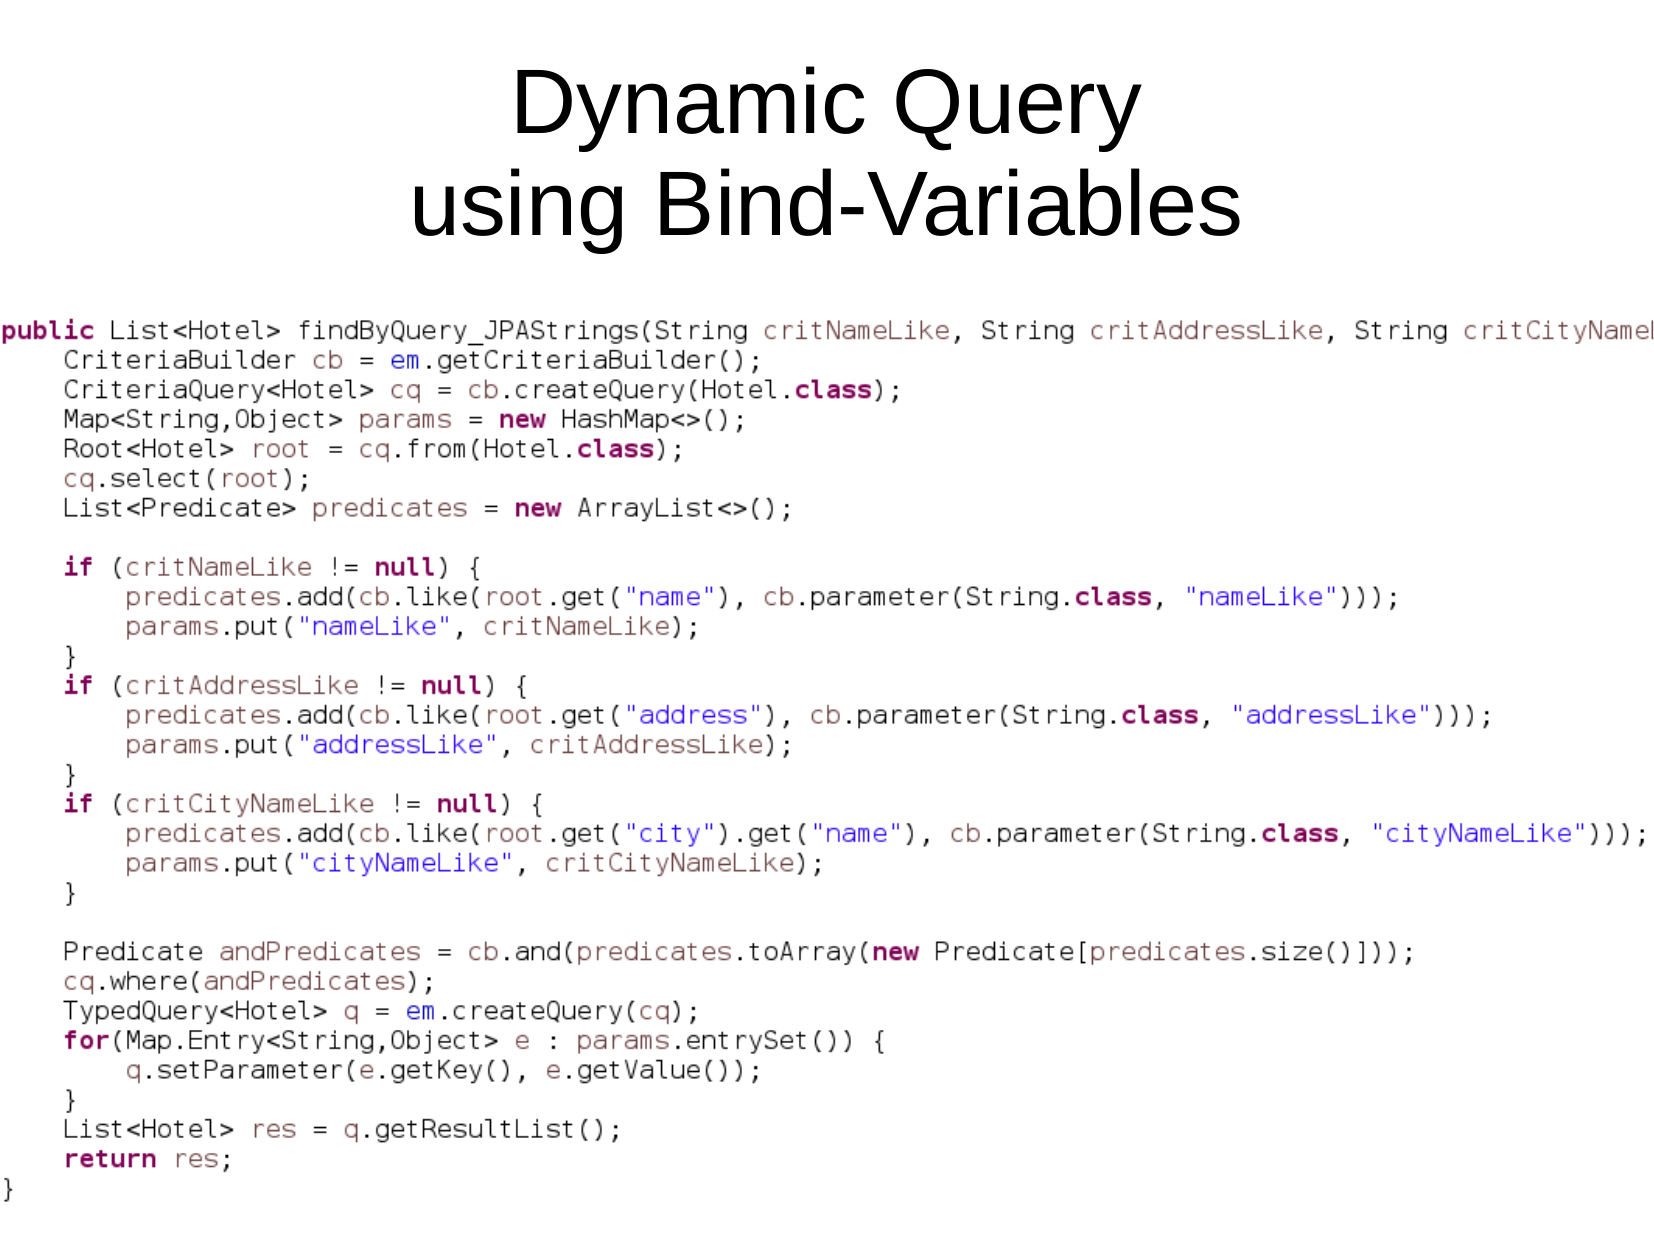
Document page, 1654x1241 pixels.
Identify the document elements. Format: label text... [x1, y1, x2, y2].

picture [0, 316, 1654, 1208]
title Dynamic Query using Bind-Variables [82, 49, 1571, 257]
